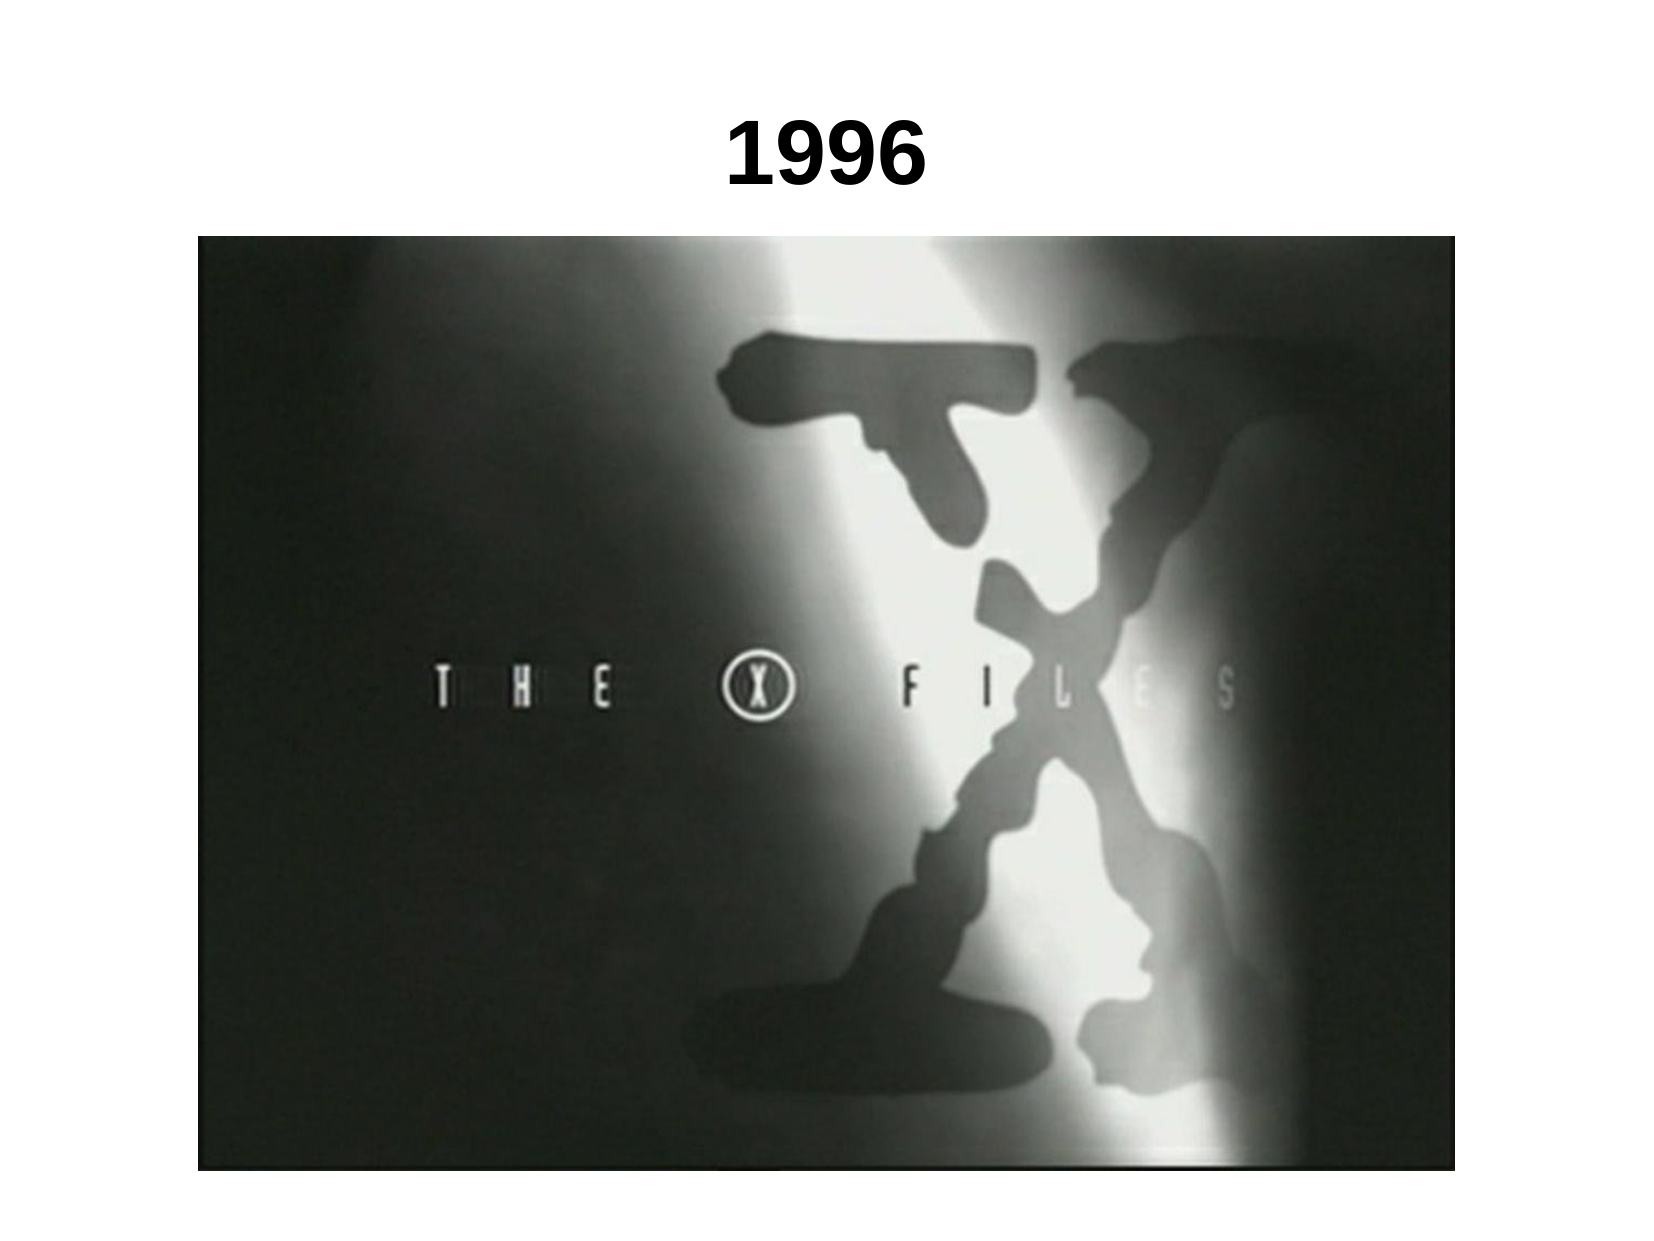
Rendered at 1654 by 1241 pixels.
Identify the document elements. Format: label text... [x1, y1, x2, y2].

title 1996 [82, 49, 1571, 257]
picture [198, 236, 1455, 1171]
